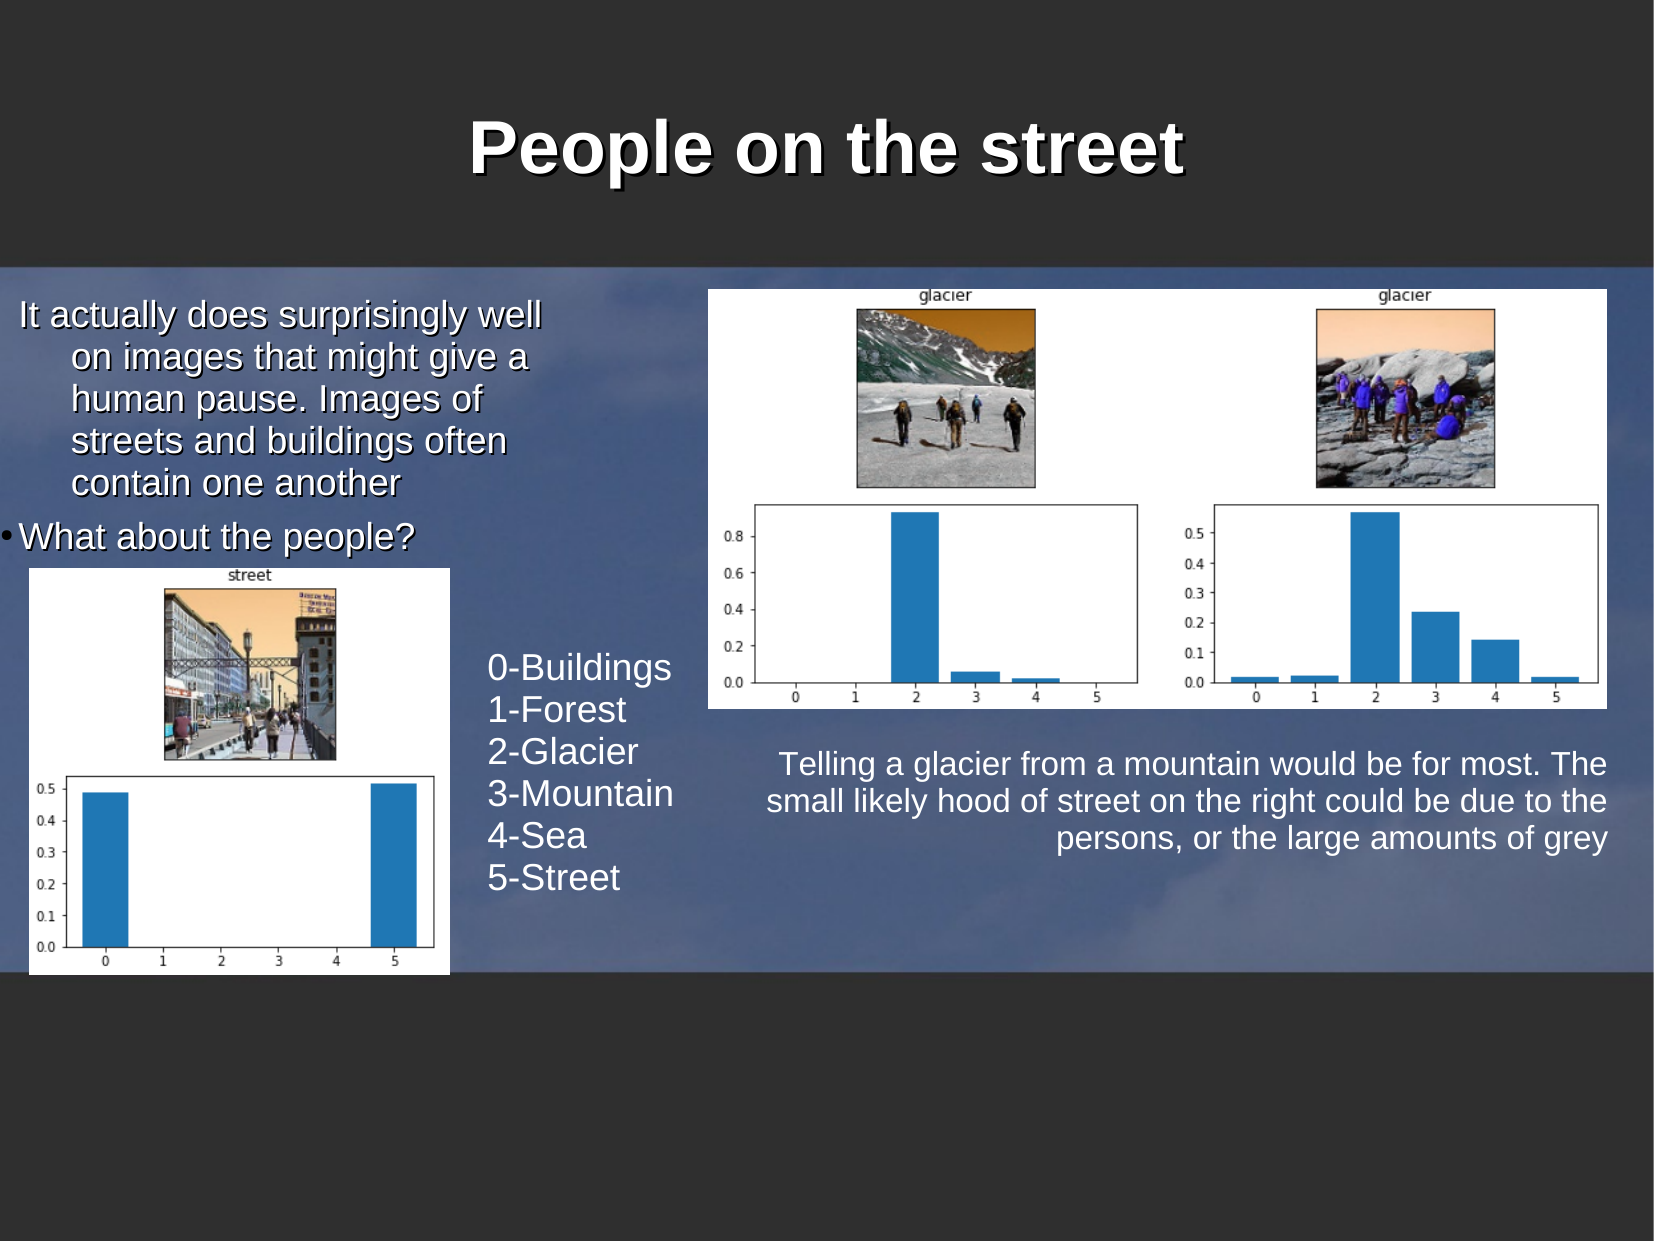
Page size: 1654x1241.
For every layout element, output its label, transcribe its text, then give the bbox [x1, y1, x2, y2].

picture [0, 0, 1654, 1241]
title People on the street [88, 59, 1565, 237]
text_box 0-Buildings 1-Forest 2-Glacier 3-Mountain 4-Sea 5-Street [472, 639, 709, 916]
text_box Telling a glacier from a mountain would be for most. The small likely hood of street on the right could be due to the persons, or the large amounts of grey [738, 738, 1625, 916]
list [679, 931, 1152, 1152]
list It actually does surprisingly well on images that might give a human pause. Images of streets and buildings often contain one another What about the people? [0, 293, 562, 1034]
picture [29, 568, 450, 975]
